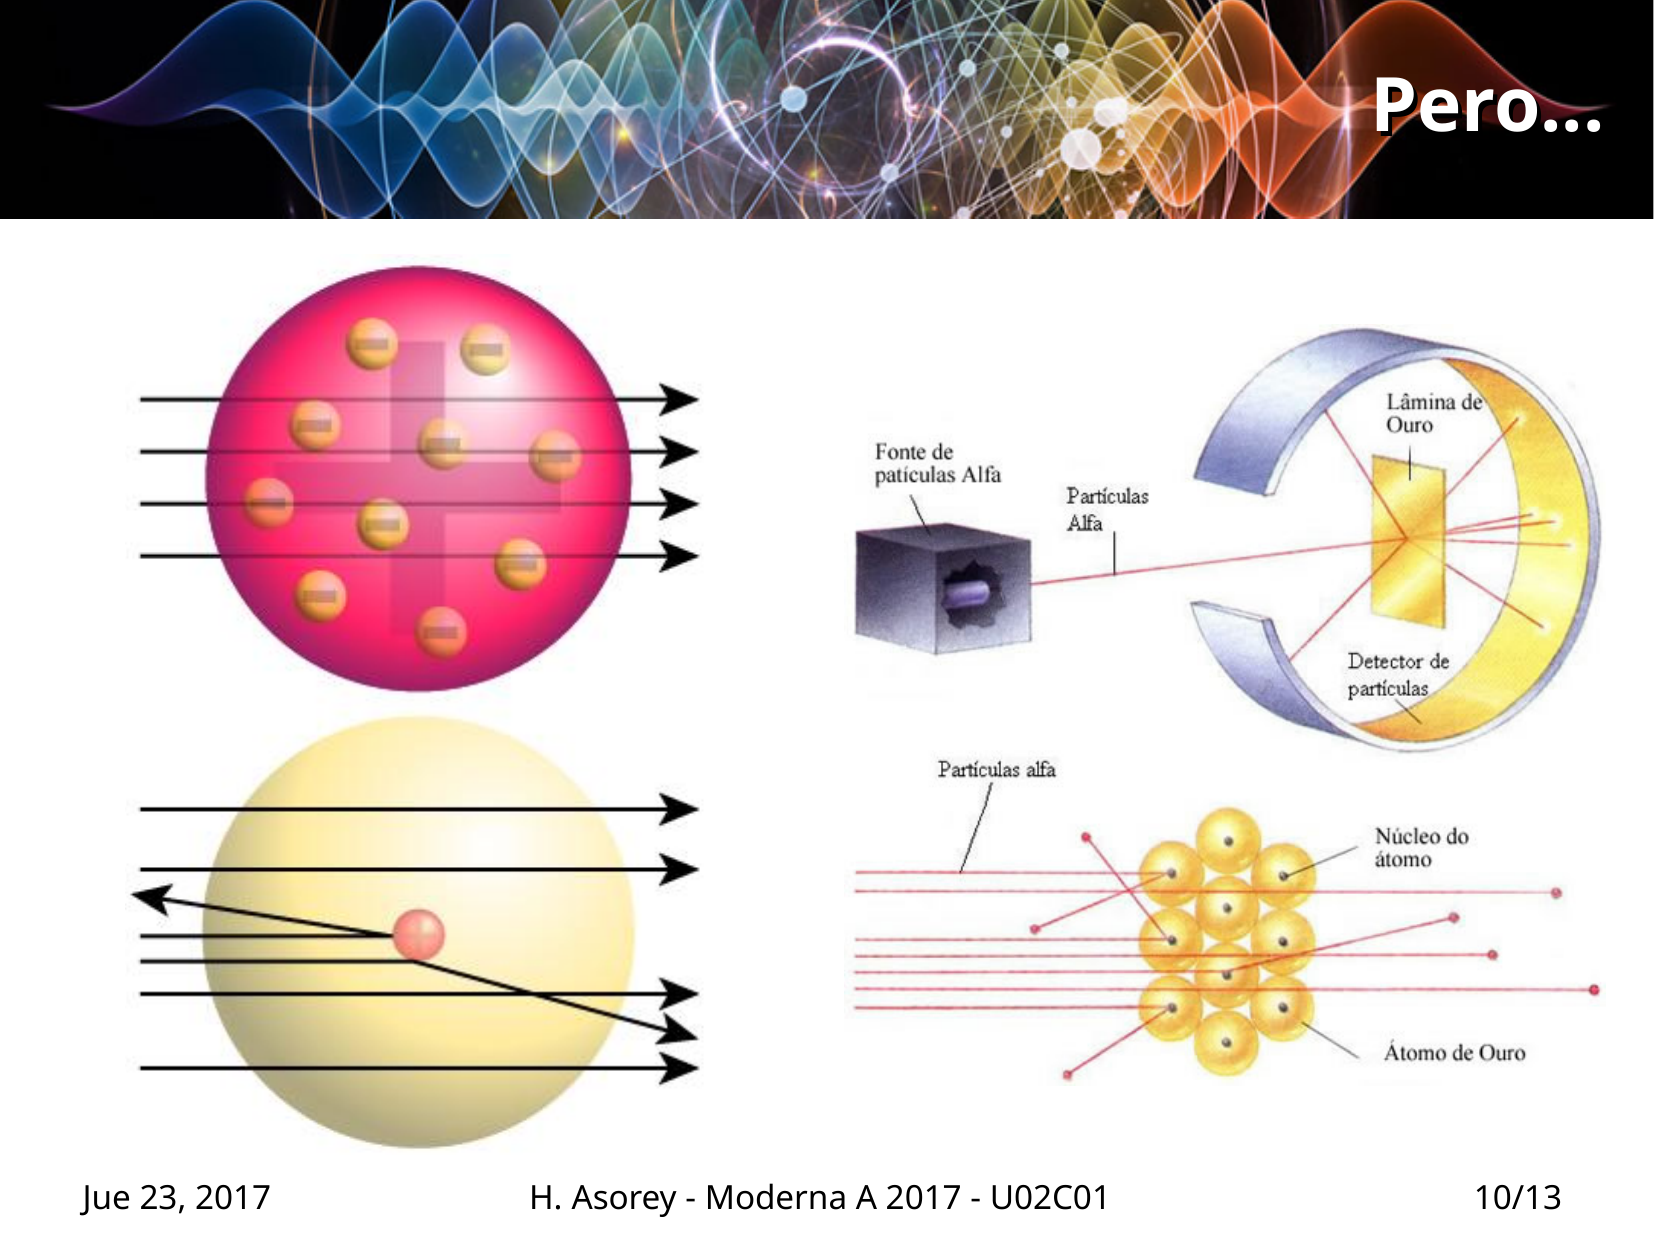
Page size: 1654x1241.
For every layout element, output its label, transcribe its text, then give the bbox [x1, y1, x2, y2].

picture [125, 254, 726, 1156]
picture [844, 324, 1606, 1086]
title Pero... [45, 15, 1606, 191]
picture [0, 0, 1654, 219]
